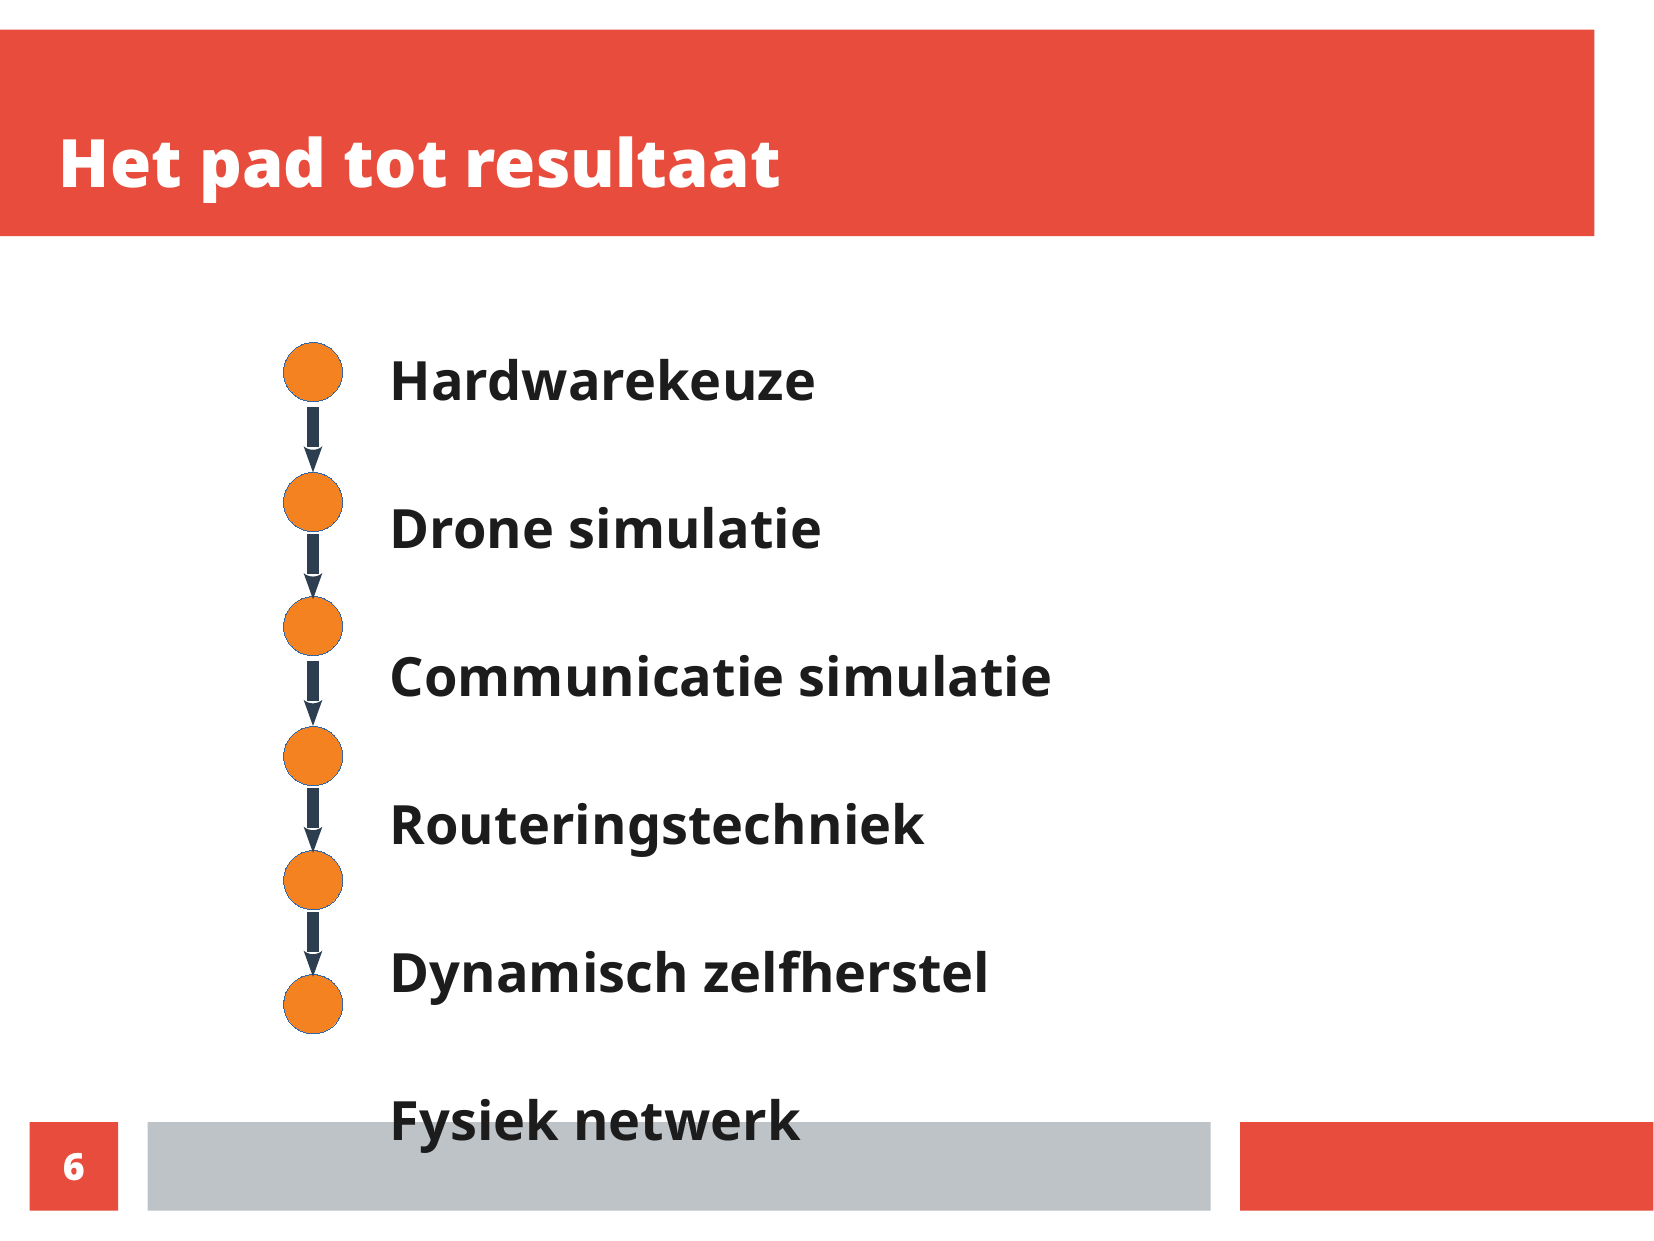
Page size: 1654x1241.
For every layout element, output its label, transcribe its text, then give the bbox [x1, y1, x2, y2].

text_box [283, 726, 343, 786]
text_box [283, 472, 343, 532]
text_box [283, 342, 343, 402]
subtitle Hardwarekeuze Drone simulatie Communicatie simulatie Routeringstechniek Dynamisch zelfherstel Fysiek netwerk [389, 342, 1146, 1111]
text_box [283, 850, 343, 910]
text_box [283, 974, 343, 1034]
title Het pad tot resultaat [59, 59, 1595, 207]
text_box [283, 596, 343, 656]
